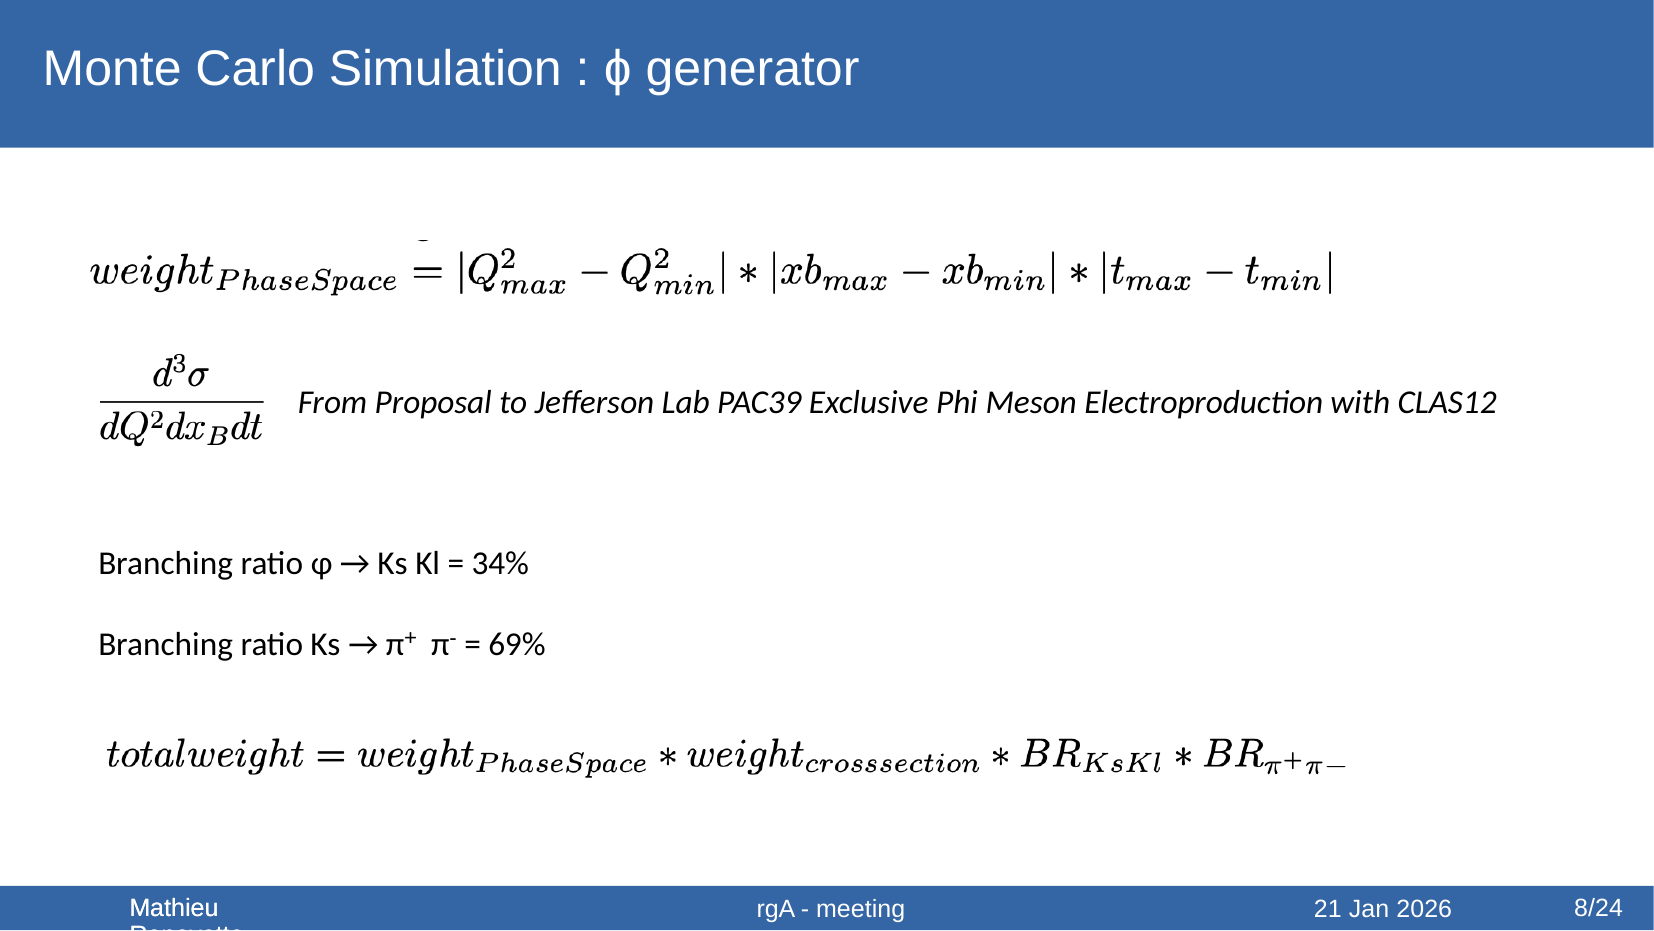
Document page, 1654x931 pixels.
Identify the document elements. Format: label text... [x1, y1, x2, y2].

text_box [226, 885, 1654, 931]
text_box Branching ratio ɸ → Ks Kl = 34% [83, 533, 783, 589]
text_box rgA - meeting [734, 887, 953, 931]
picture [83, 703, 1359, 810]
text_box 8/24 [1559, 885, 1654, 930]
picture [79, 240, 1355, 314]
text_box [0, 0, 1654, 148]
picture [43, 342, 294, 469]
text_box Branching ratio Ks → π+ π- = 69% [83, 614, 783, 670]
text_box [0, 885, 131, 931]
text_box Mathieu Ronayette [114, 885, 355, 929]
text_box Monte Carlo Simulation : ɸ generator [27, 32, 966, 106]
text_box 21 Jan 2026 [1299, 887, 1536, 931]
text_box From Proposal to Jeﬀerson Lab PAC39 Exclusive Phi Meson Electroproduction with CLAS12 [282, 372, 1654, 429]
